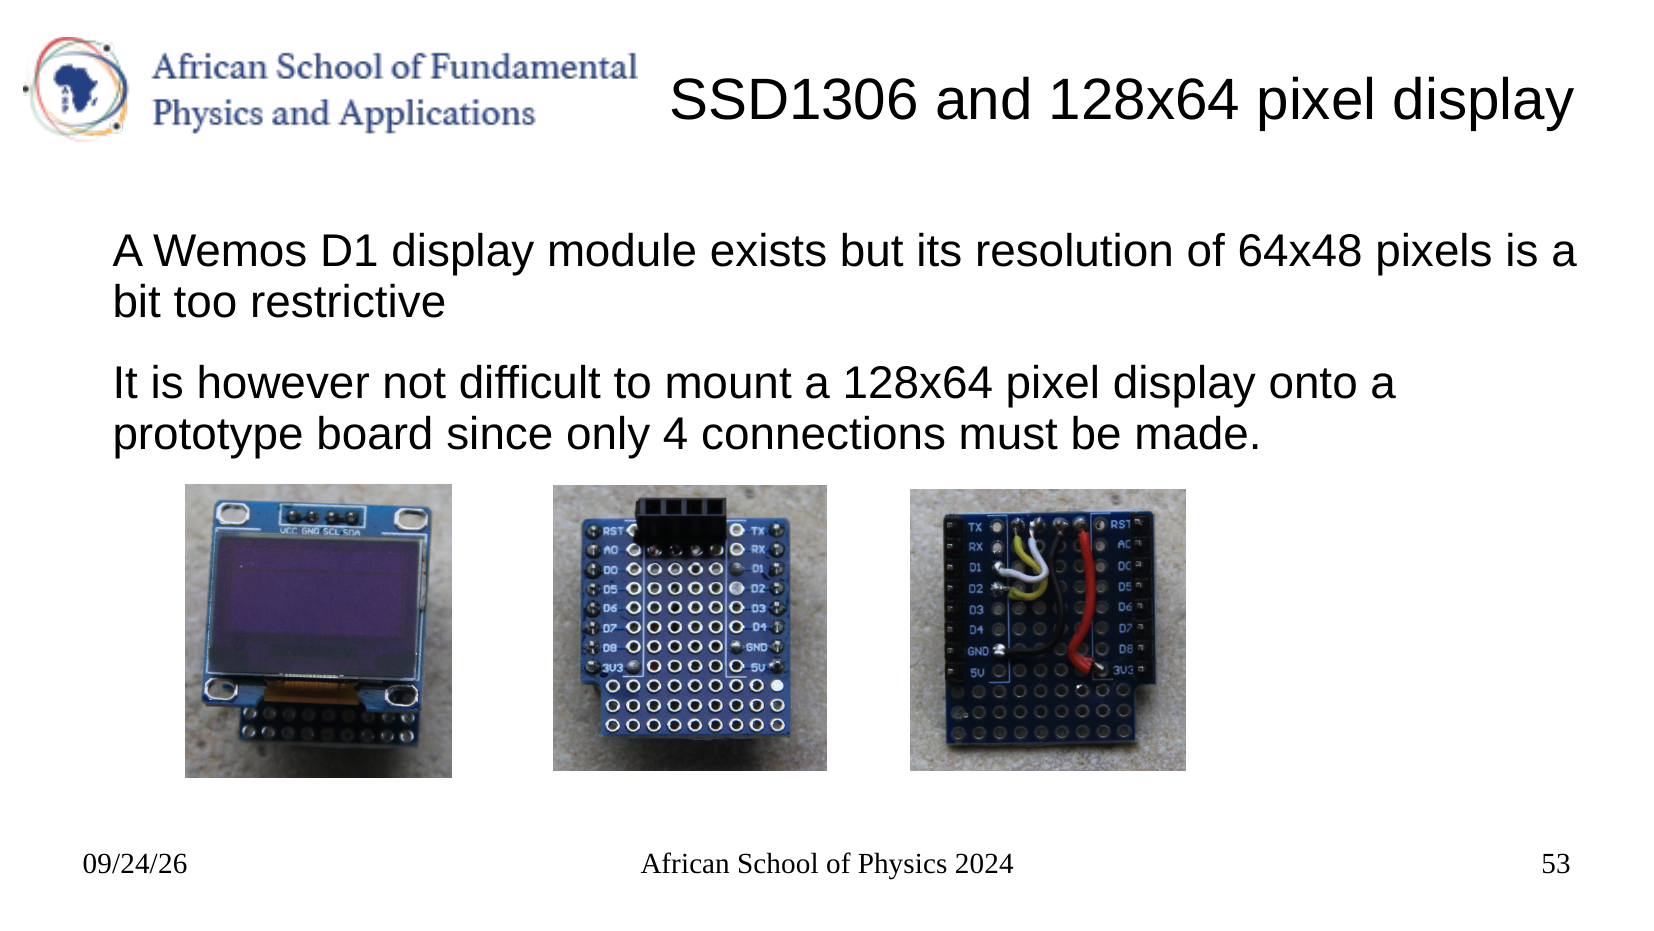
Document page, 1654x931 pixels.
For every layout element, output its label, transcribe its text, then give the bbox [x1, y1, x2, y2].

picture [23, 37, 635, 142]
picture [910, 489, 1186, 771]
list A Wemos D1 display module exists but its resolution of 64x48 pixels is a bit too restrictive It is however not difficult to mount a 128x64 pixel display onto a prototype board since only 4 connections must be made. [112, 225, 1601, 483]
picture [553, 485, 827, 771]
title SSD1306 and 128x64 pixel display [635, 21, 1610, 177]
picture [185, 484, 452, 779]
